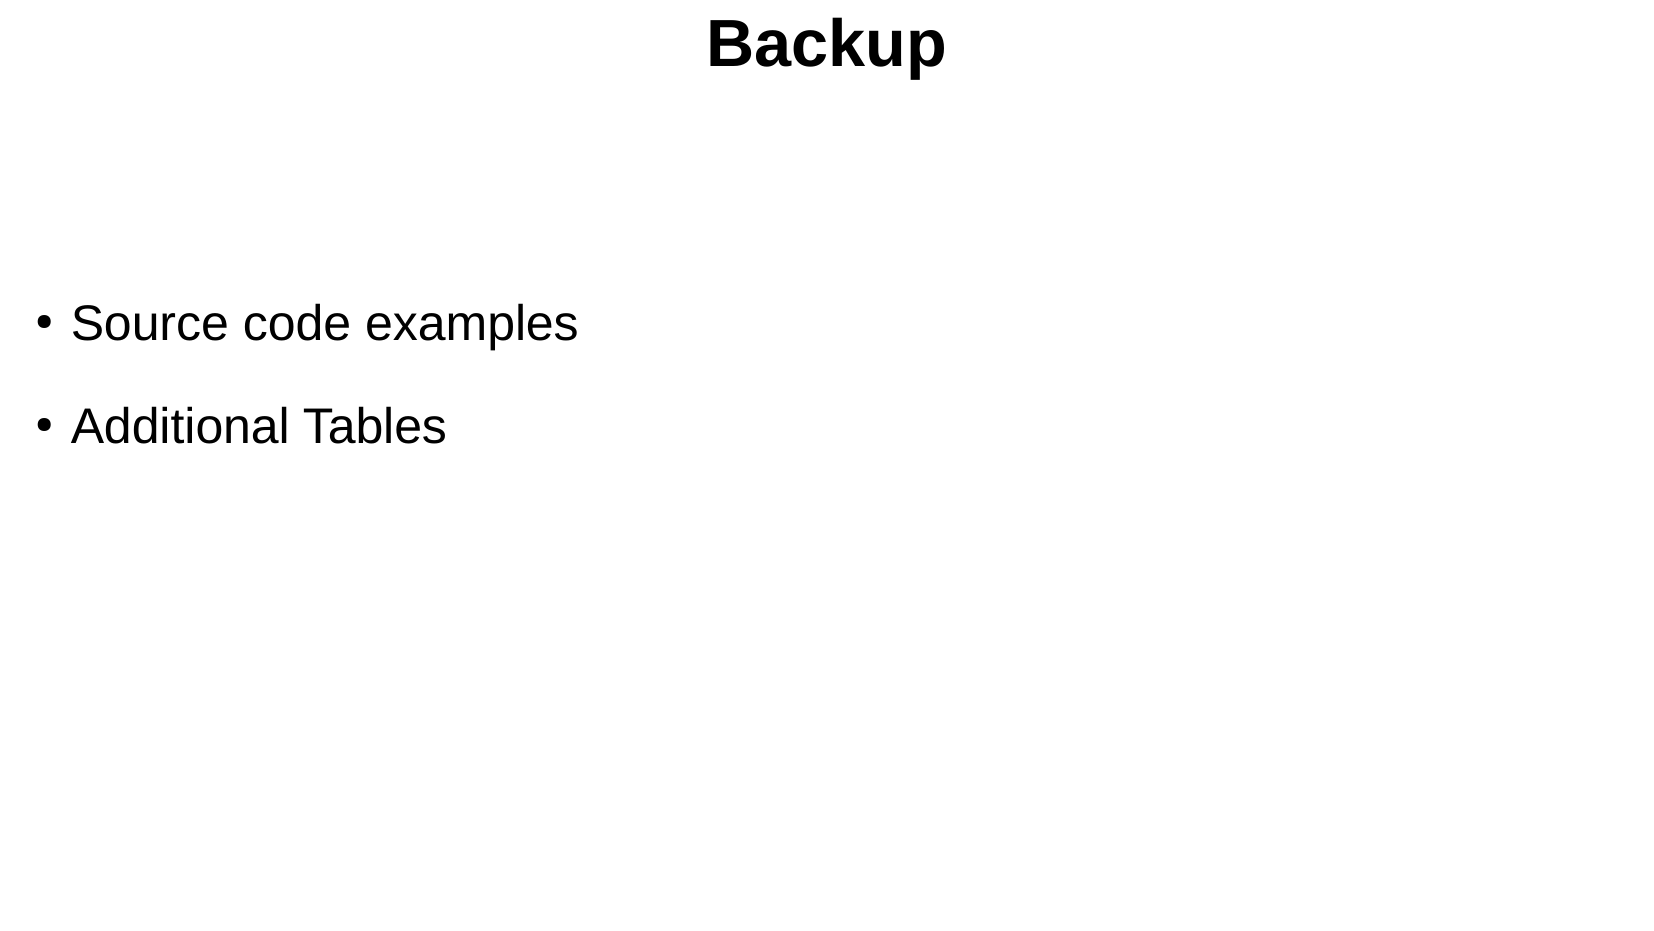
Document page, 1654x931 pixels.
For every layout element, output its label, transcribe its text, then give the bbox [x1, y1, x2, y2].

title Backup [0, 3, 1654, 83]
subtitle Source code examples Additional Tables [35, 295, 1619, 674]
